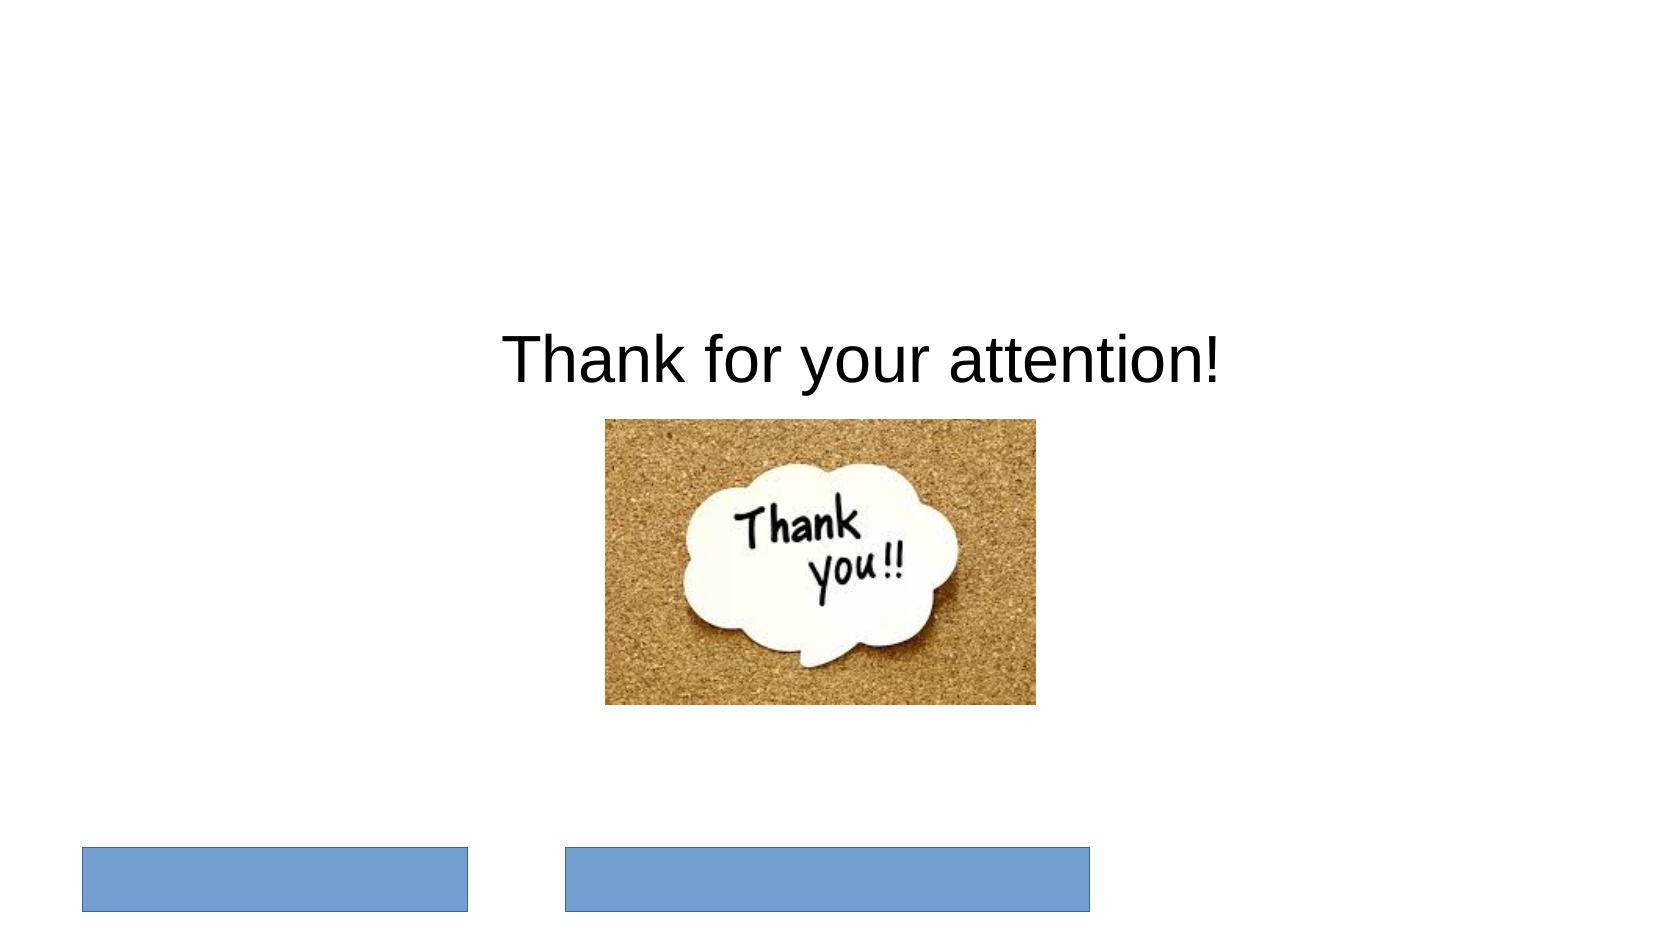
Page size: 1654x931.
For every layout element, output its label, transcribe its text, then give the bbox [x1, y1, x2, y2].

picture [605, 419, 1036, 706]
list Thank for your attention! [82, 217, 1571, 758]
